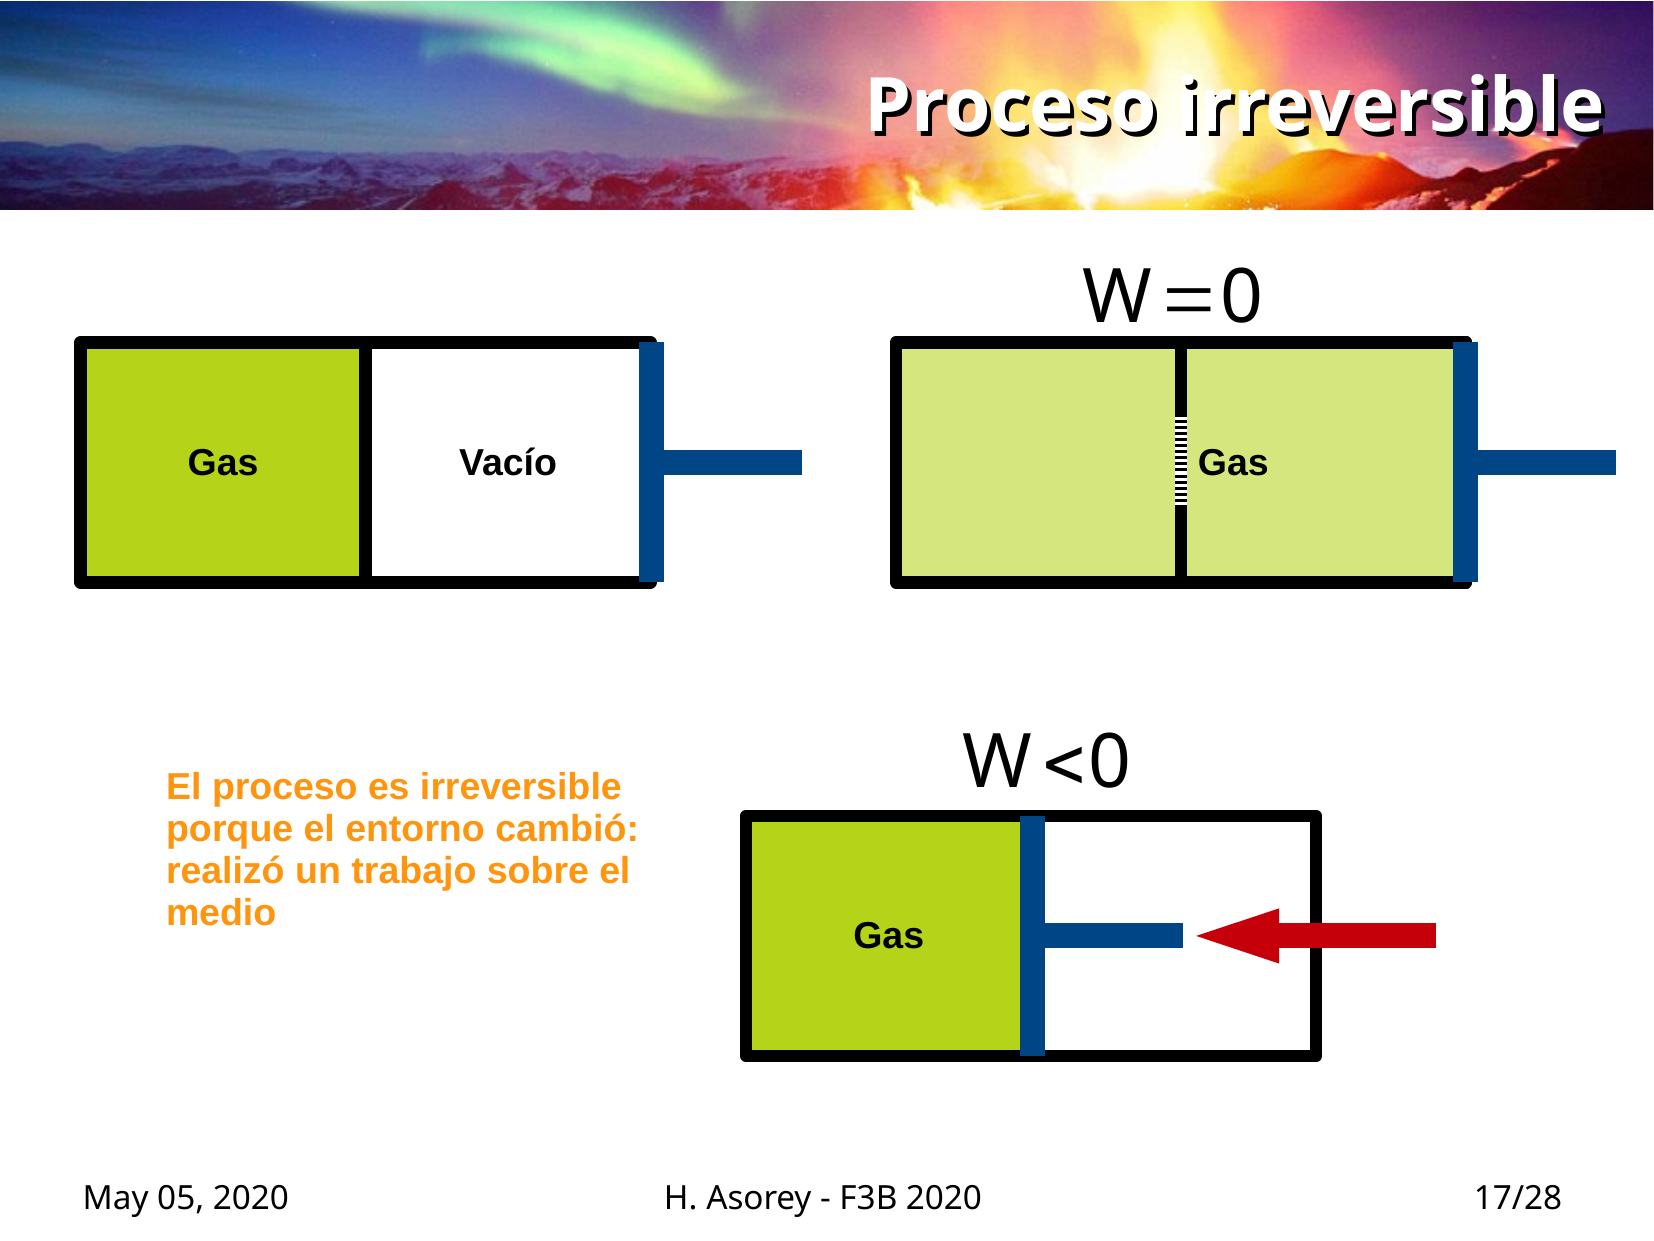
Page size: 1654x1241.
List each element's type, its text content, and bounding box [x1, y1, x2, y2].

chart [1073, 250, 1281, 343]
picture [0, 1, 1654, 210]
title Proceso irreversible [45, 15, 1606, 191]
text_box Vacío [365, 342, 651, 583]
text_box Gas [895, 342, 1175, 583]
text_box Gas [80, 342, 365, 583]
text_box Gas [752, 815, 1025, 1056]
text_box El proceso es irreversible porque el entorno cambió: realizó un trabajo sobre el medio [151, 758, 752, 1129]
text_box Gas [1187, 349, 1453, 576]
chart [953, 715, 1149, 807]
